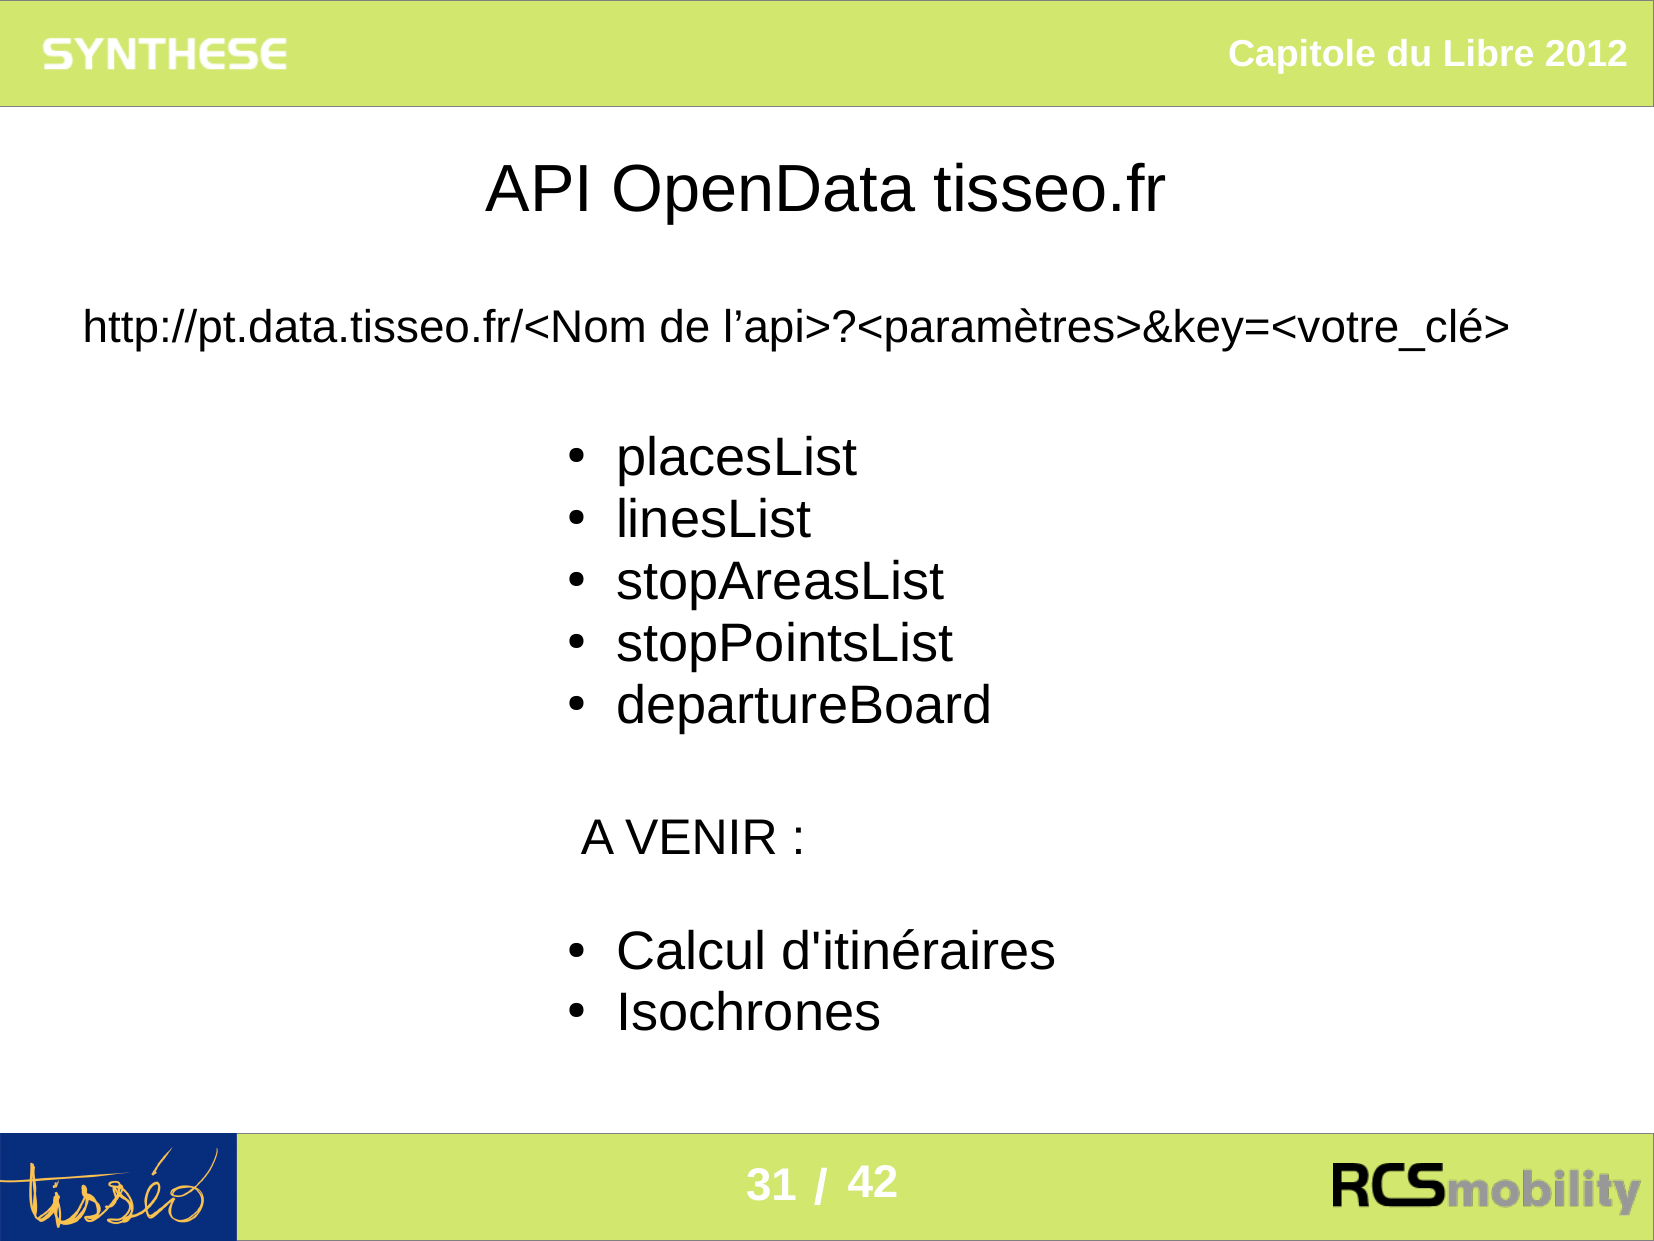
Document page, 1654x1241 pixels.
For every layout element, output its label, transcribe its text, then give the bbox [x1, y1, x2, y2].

text_box Capitole du Libre 2012 [0, 0, 1654, 107]
picture [0, 1133, 237, 1241]
subtitle API OpenData tisseo.fr http://pt.data.tisseo.fr/<Nom de l’api>?<paramètres>&key=<votre_clé> [82, 141, 1571, 438]
text_box placesList linesList stopAreasList stopPointsList departureBoard A VENIR : Calcul d'itinéraires Isochrones [566, 324, 1548, 1117]
picture [41, 35, 292, 73]
picture [1333, 1163, 1642, 1217]
text_box 42 [832, 1149, 968, 1229]
text_box / [237, 1133, 1654, 1241]
text_box <numéro> [560, 1151, 812, 1241]
